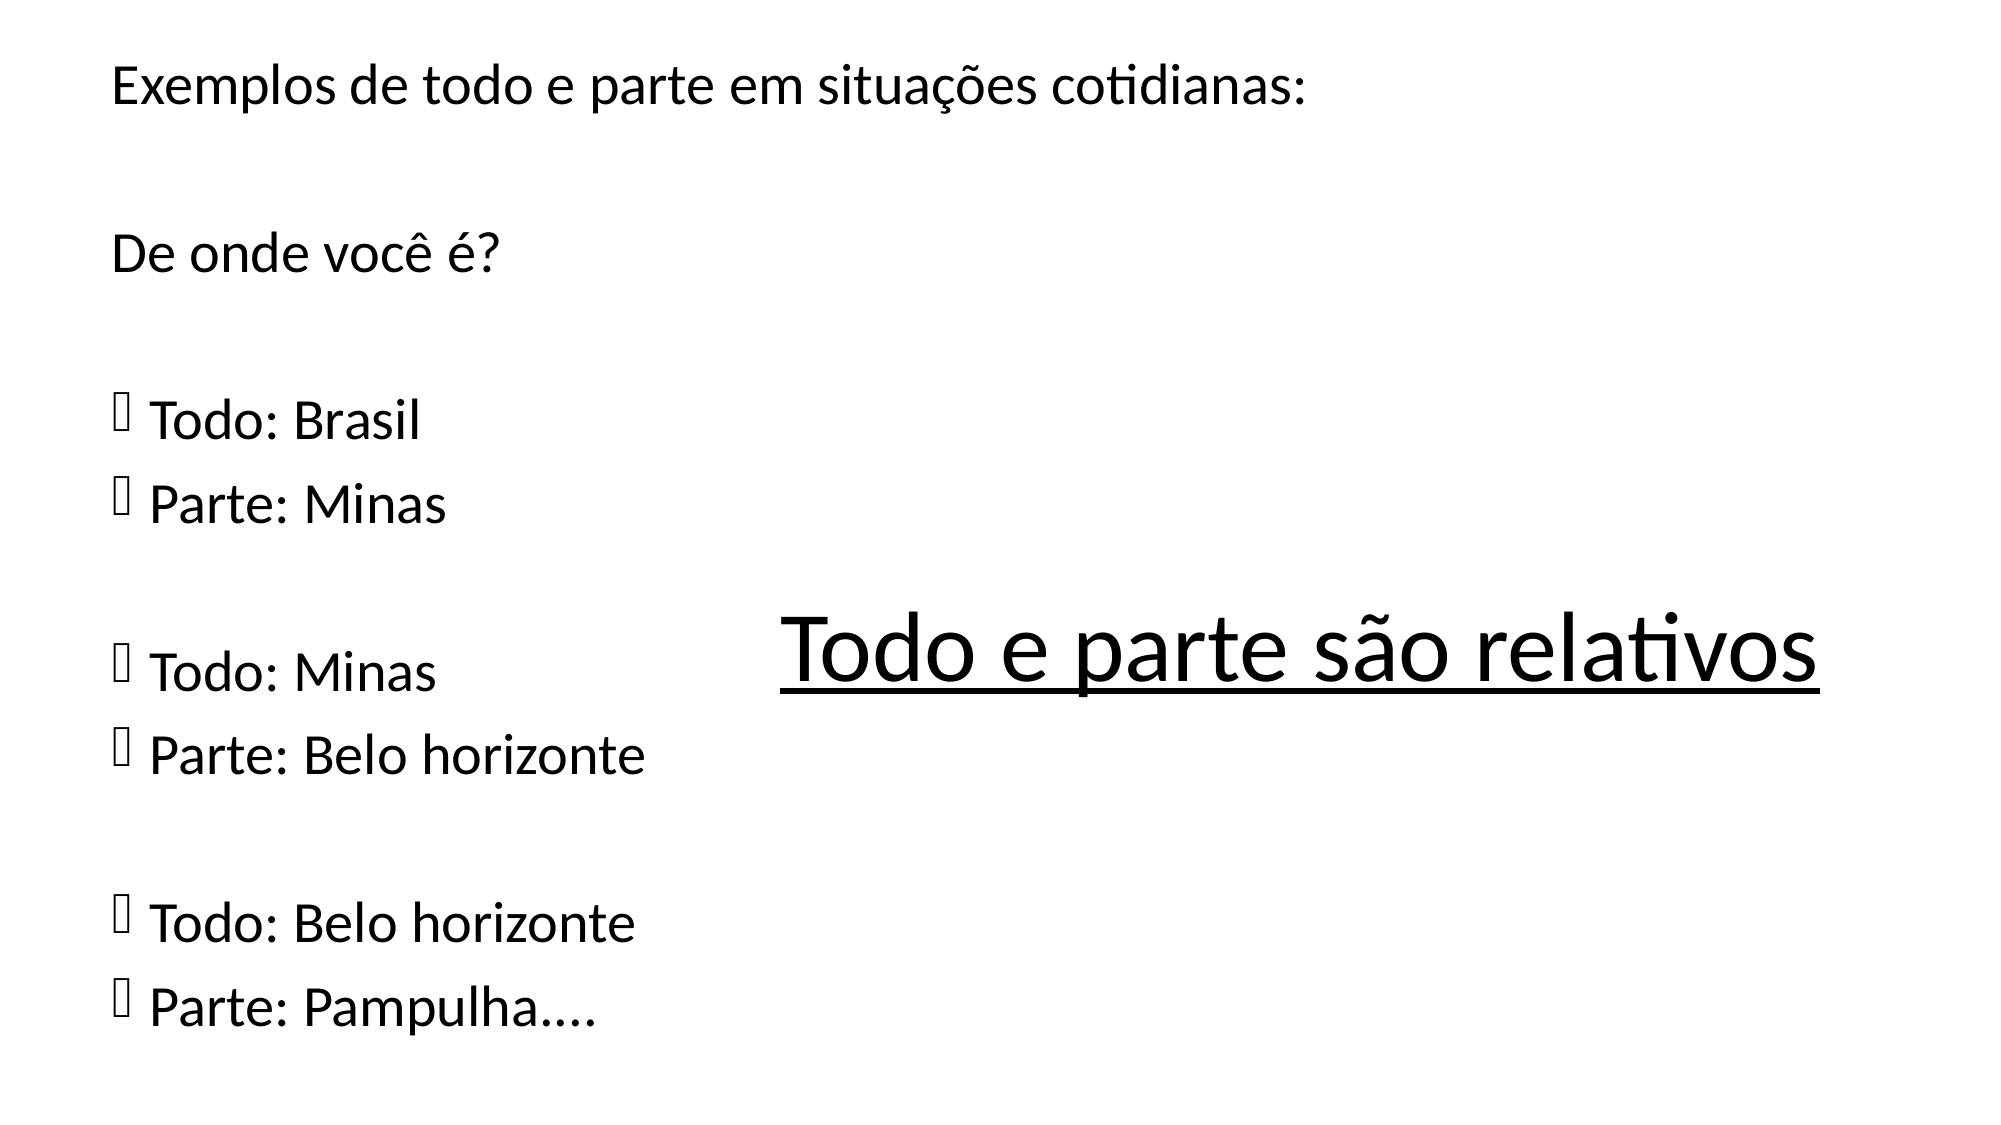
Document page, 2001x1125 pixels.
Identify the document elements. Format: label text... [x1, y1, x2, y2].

list Exemplos de todo e parte em situações cotidianas: De onde você é? Todo: Brasil Parte: Minas Todo: Minas Parte: Belo horizonte Todo: Belo horizonte Parte: Pampulha.... [96, 46, 1822, 886]
text_box Todo e parte são relativos [765, 574, 1835, 709]
